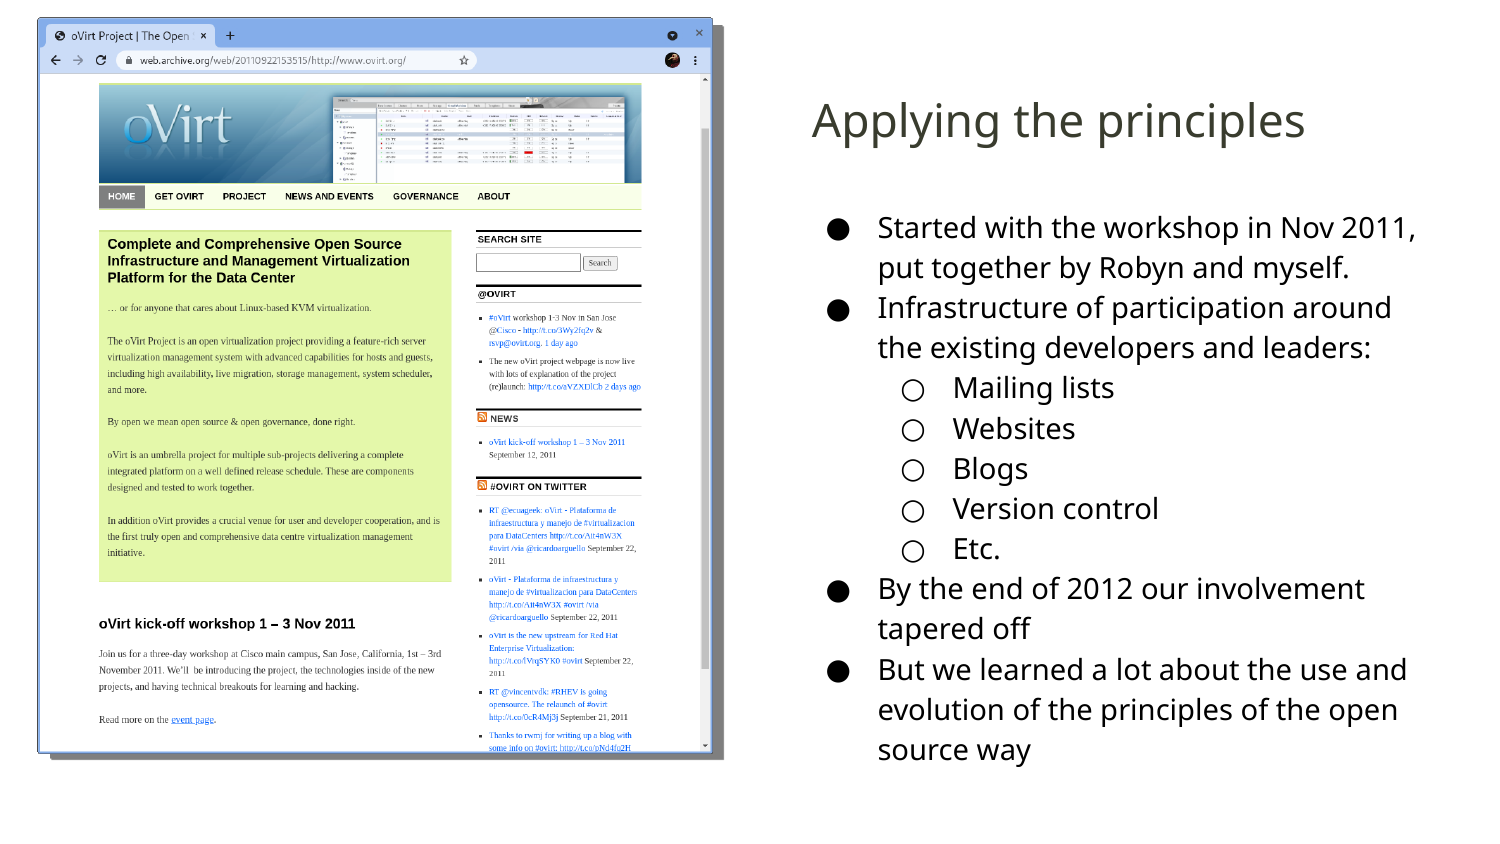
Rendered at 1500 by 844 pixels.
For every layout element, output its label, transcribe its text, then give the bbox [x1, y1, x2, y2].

text_box Started with the workshop in Nov 2011, put together by Robyn and myself. Infrastructure of participation around the existing developers and leaders: Mailing lists Websites Blogs Version control Etc. By the end of 2012 our involvement tapered off But we learned a lot about the use and evolution of the principles of the open source way [787, 189, 1449, 750]
picture [37, 17, 713, 754]
text_box Applying the principles [796, 72, 1449, 167]
